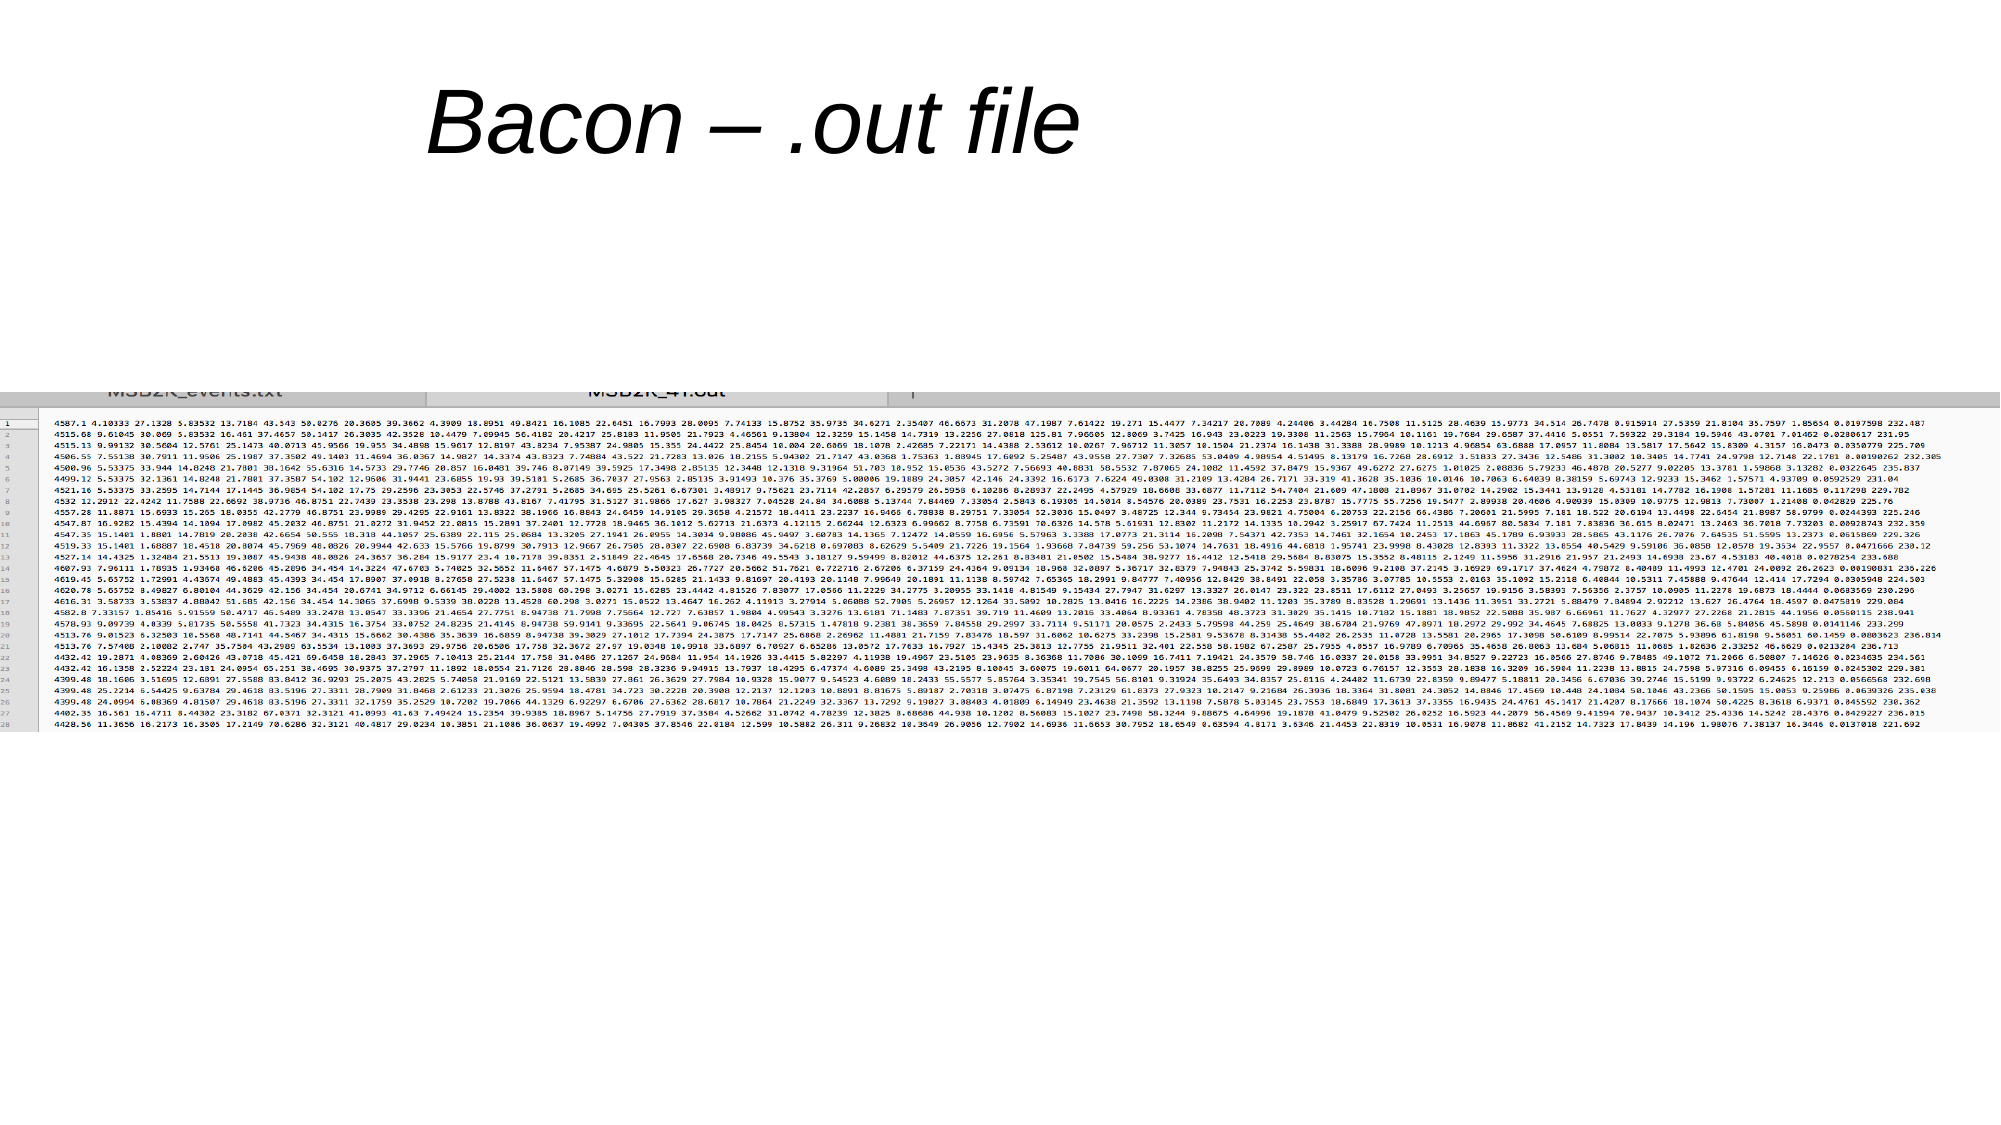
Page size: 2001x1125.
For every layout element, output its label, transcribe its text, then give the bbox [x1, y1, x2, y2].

picture [0, 392, 2000, 732]
text_box Bacon – .out file [425, 19, 1887, 230]
